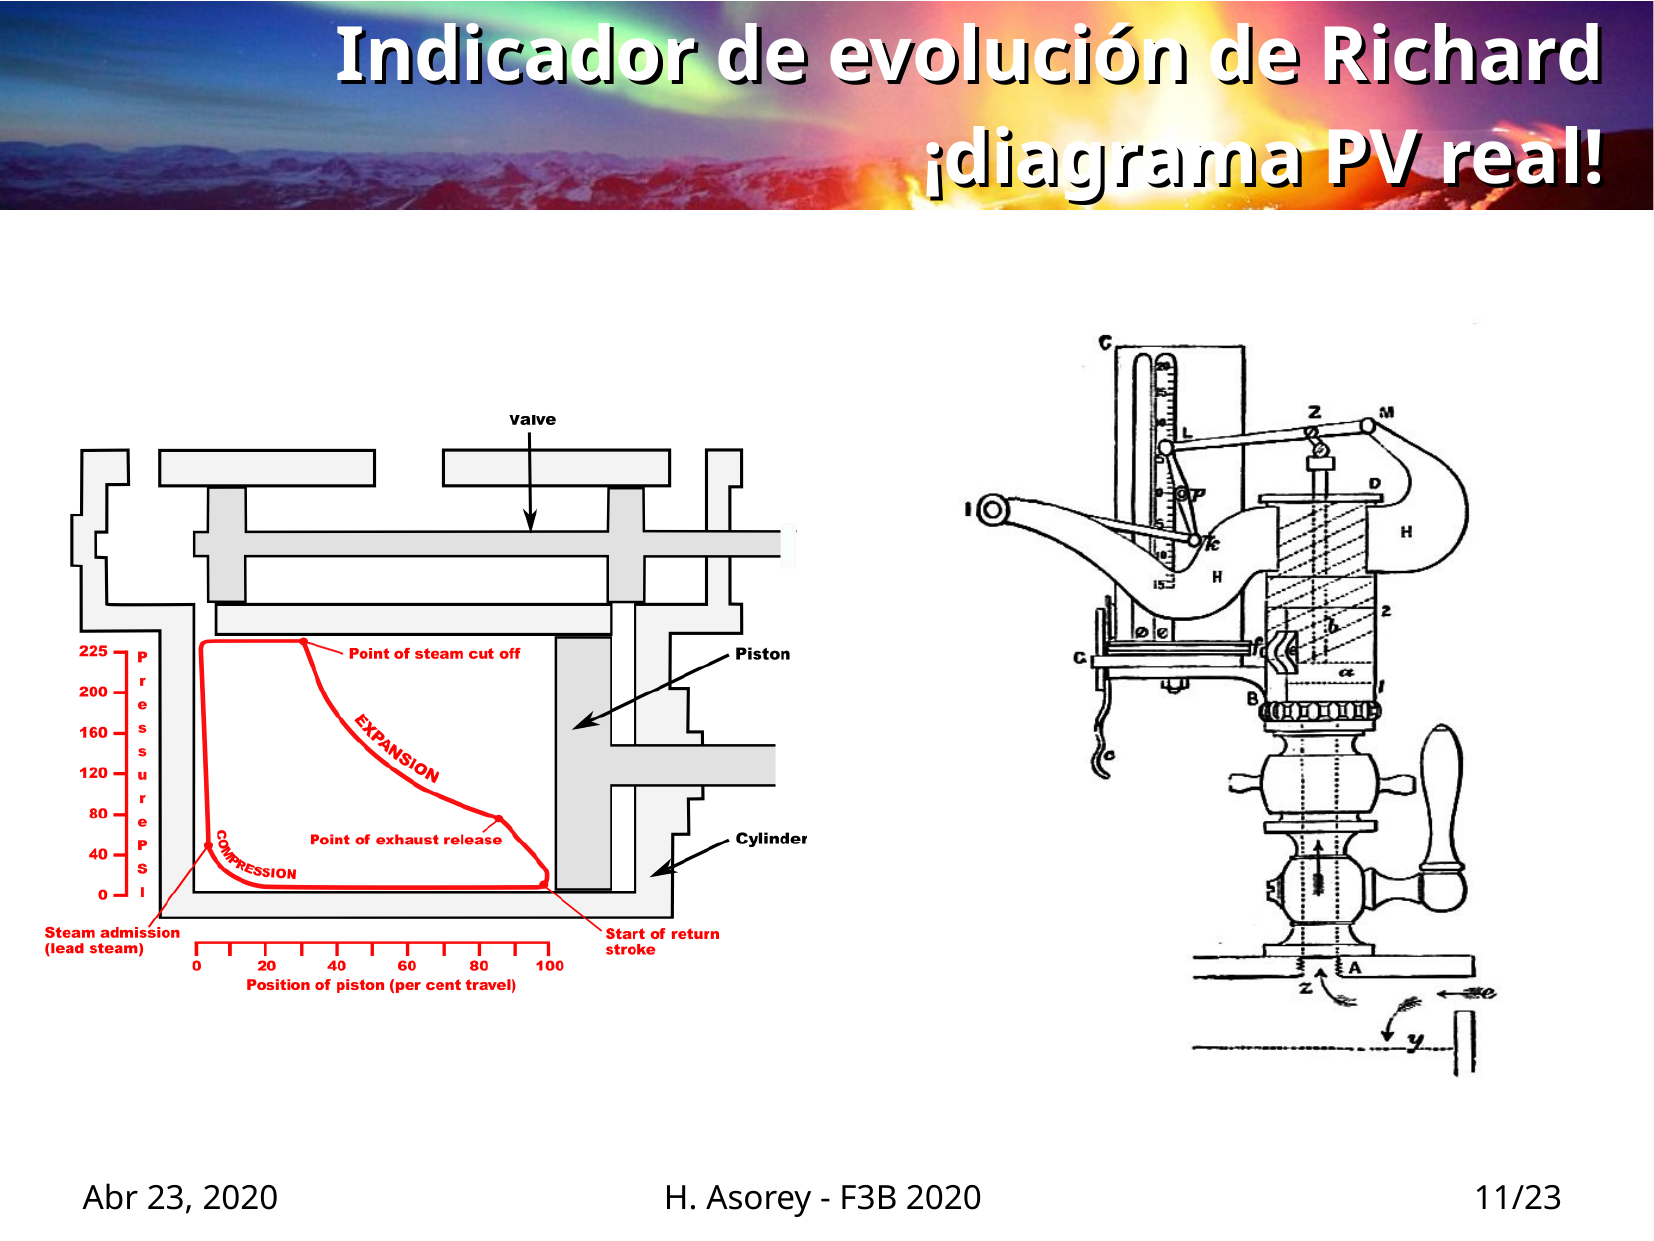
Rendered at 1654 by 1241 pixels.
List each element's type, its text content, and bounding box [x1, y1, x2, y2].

title Indicador de evolución de Richard ¡diagrama PV real! [45, 11, 1606, 195]
picture [45, 415, 807, 994]
picture [844, 316, 1606, 1094]
picture [0, 1, 1654, 210]
